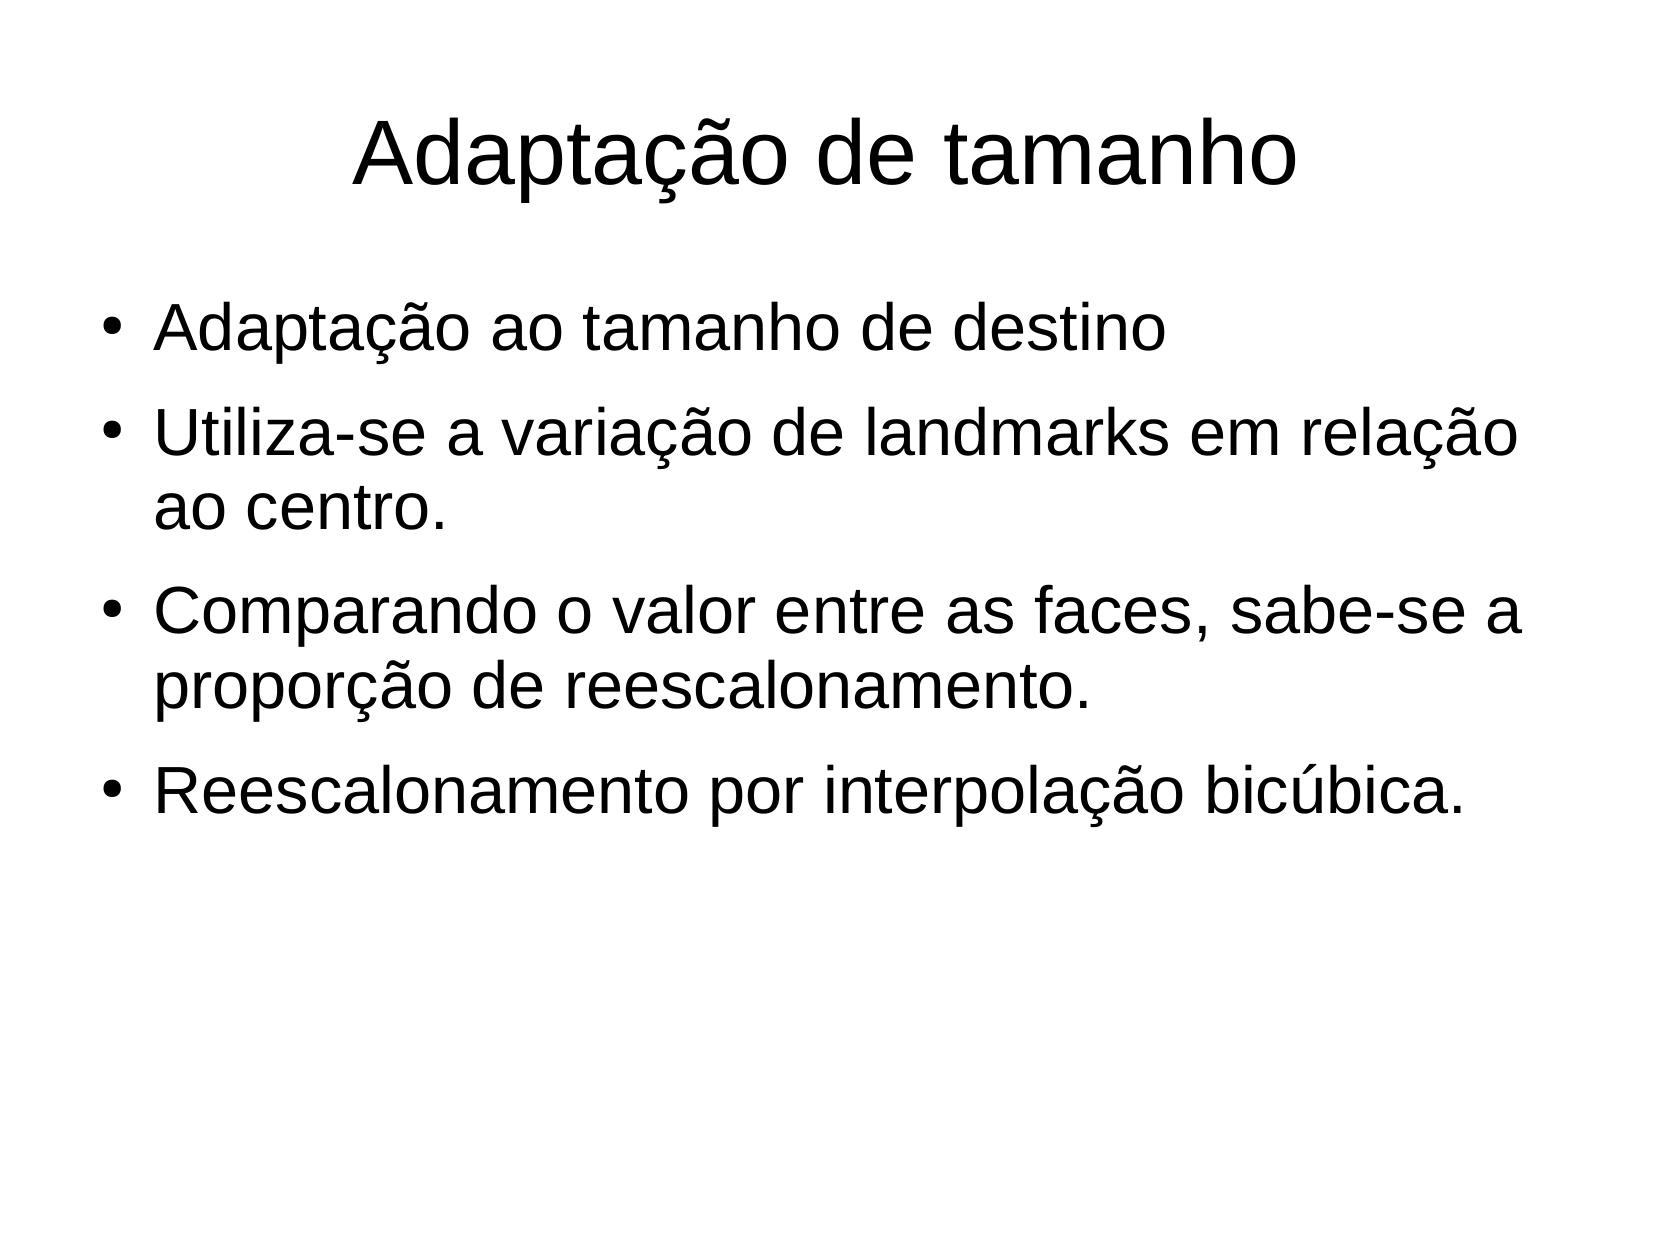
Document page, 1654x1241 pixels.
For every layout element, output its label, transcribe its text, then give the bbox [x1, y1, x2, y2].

title Adaptação de tamanho [82, 49, 1571, 257]
list Adaptação ao tamanho de destino Utiliza-se a variação de landmarks em relação ao centro. Comparando o valor entre as faces, sabe-se a proporção de reescalonamento. Reescalonamento por interpolação bicúbica. [82, 290, 1571, 1010]
